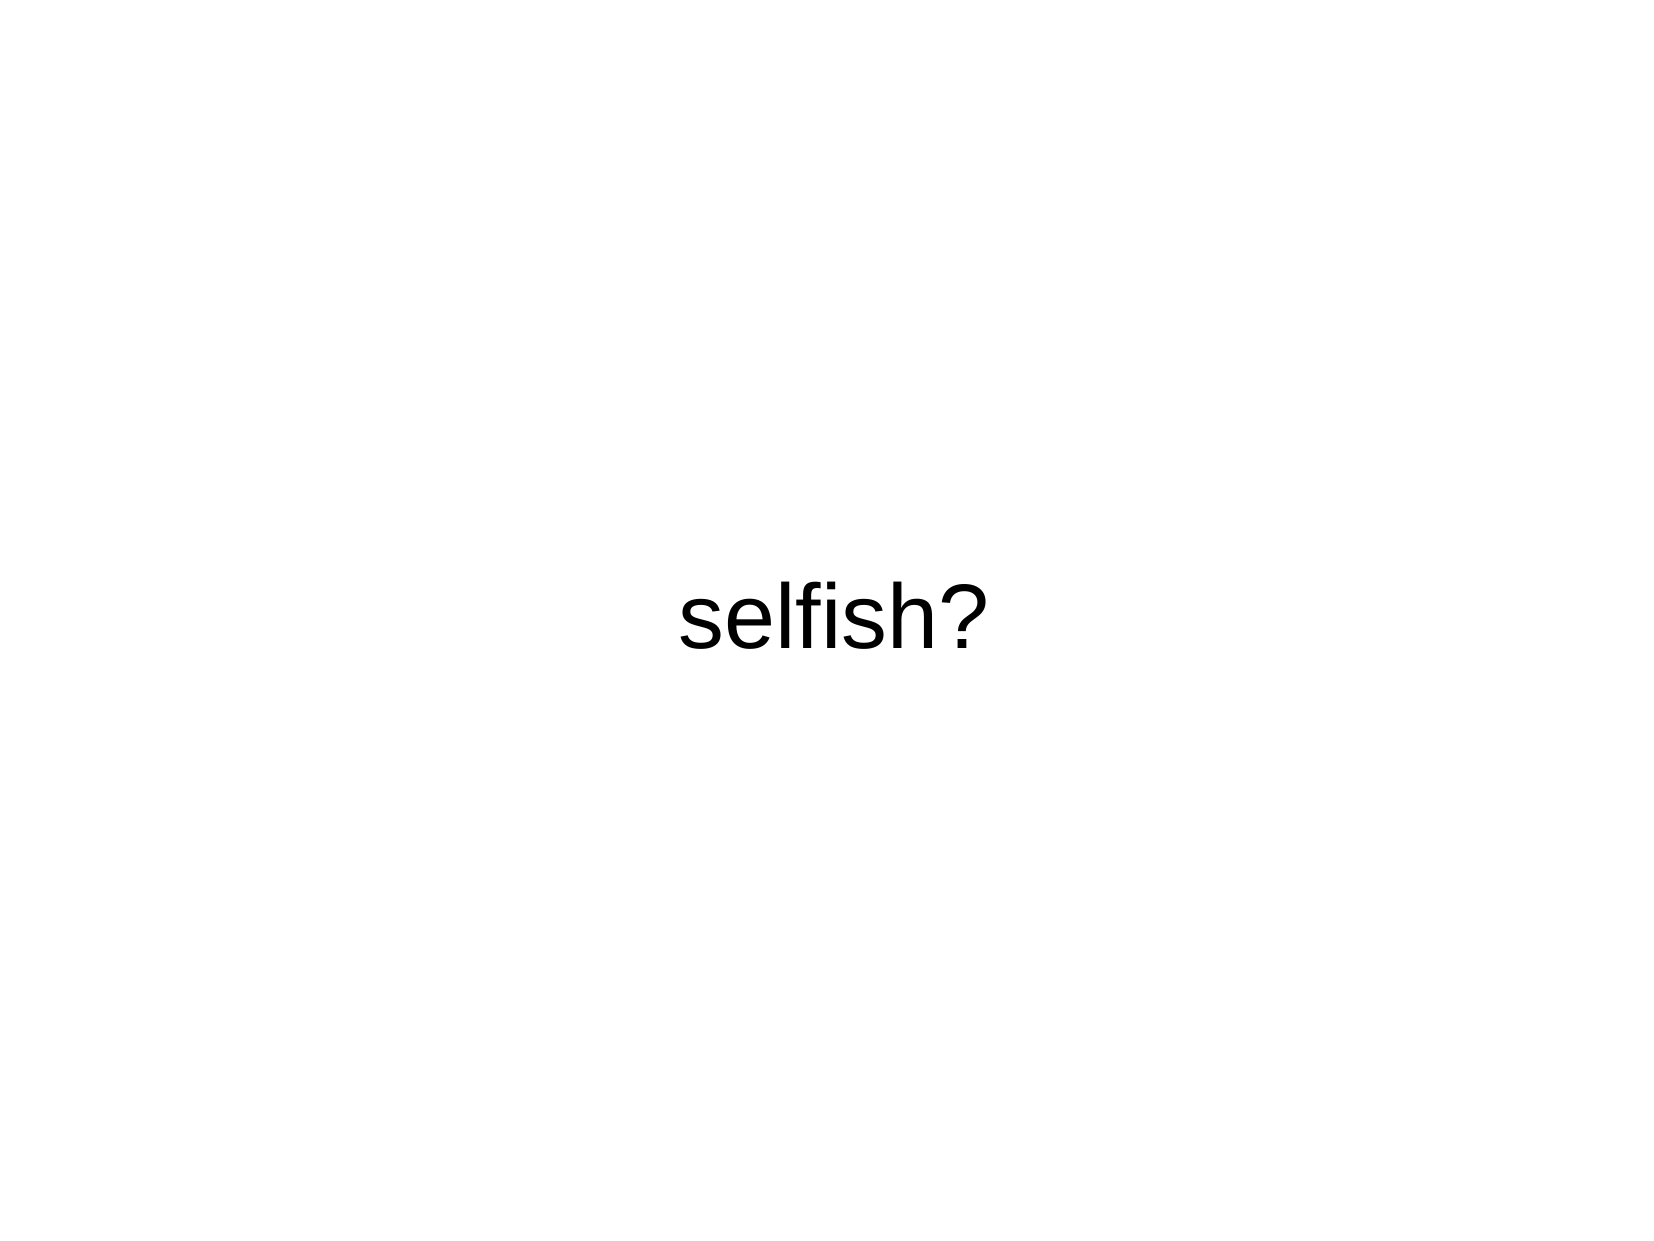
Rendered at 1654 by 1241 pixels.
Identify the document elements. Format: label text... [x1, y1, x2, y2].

title selfish? [90, 512, 1579, 721]
